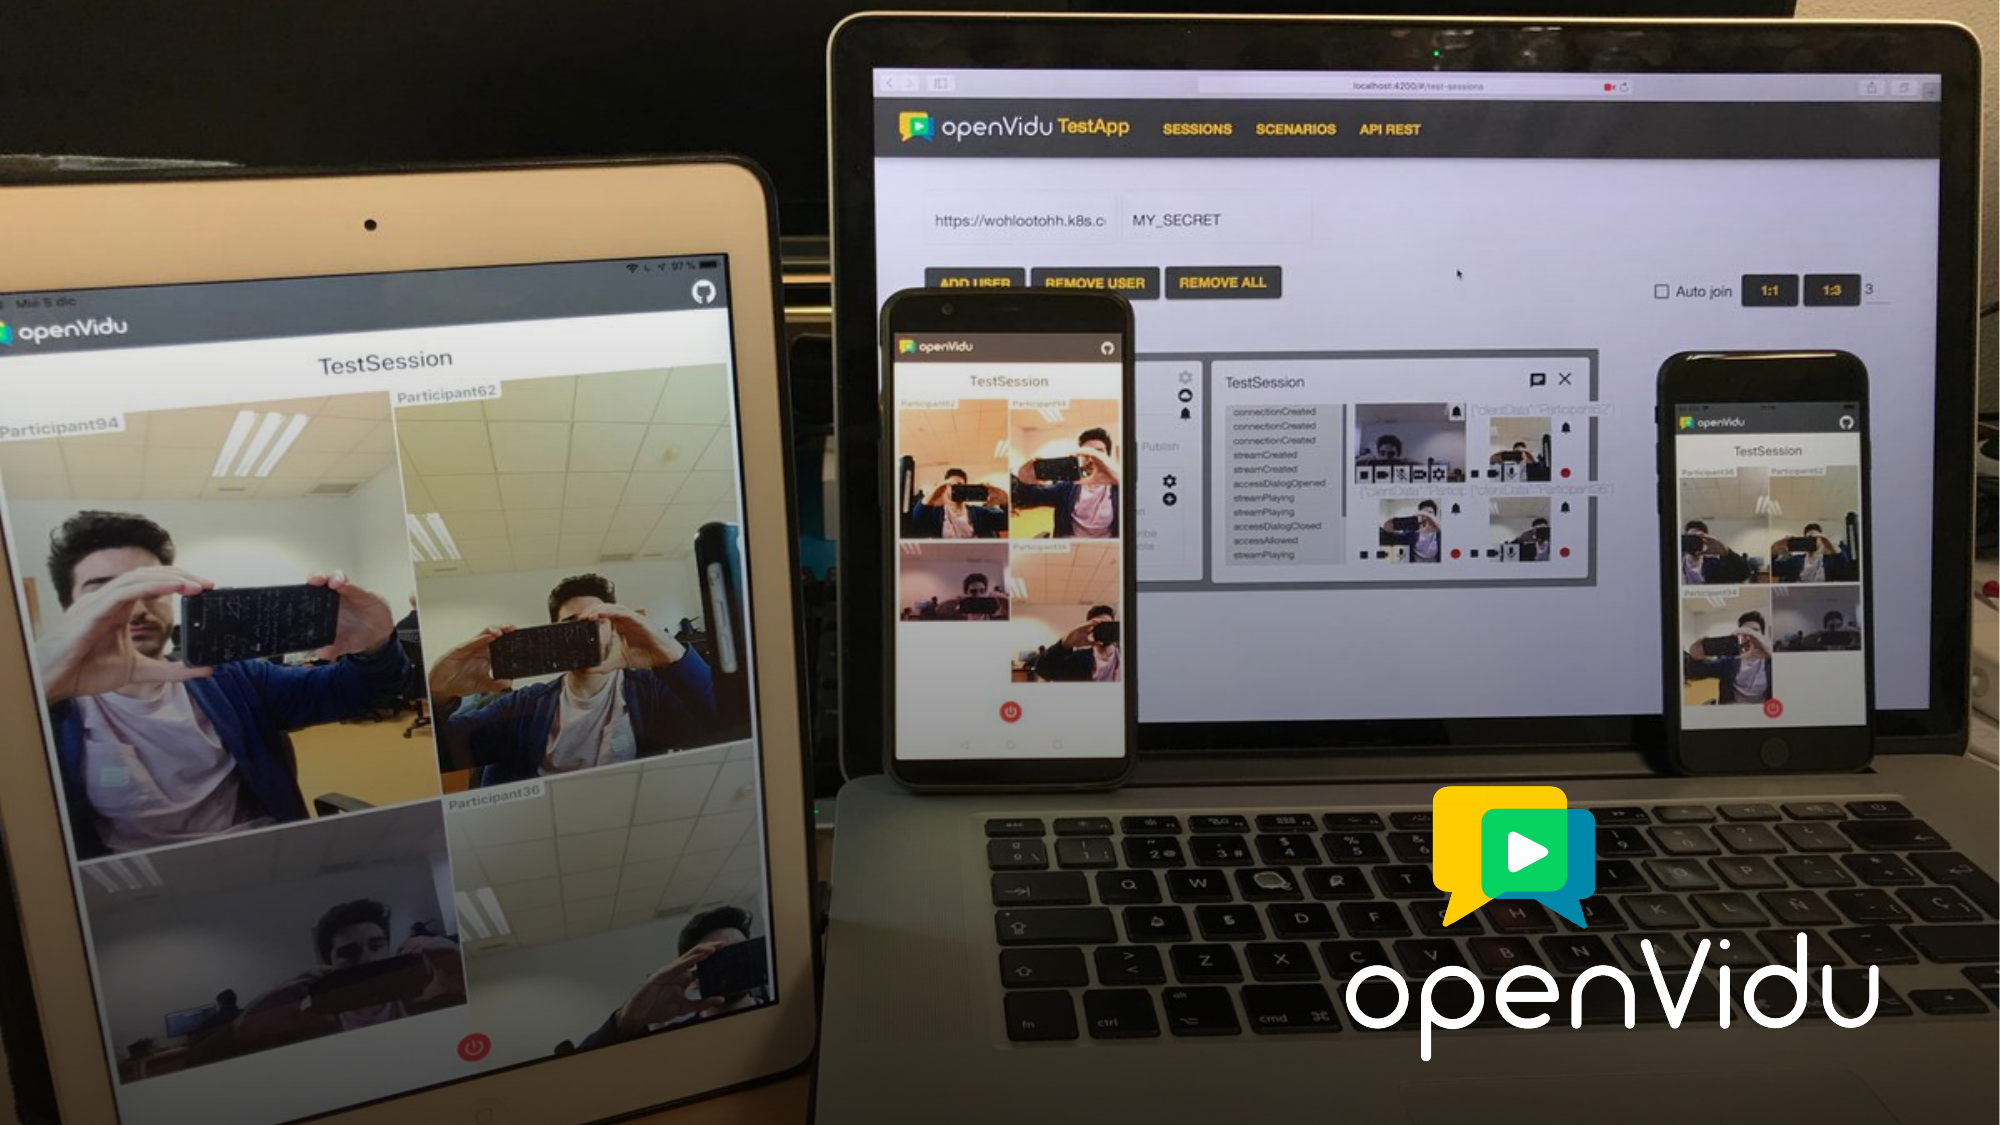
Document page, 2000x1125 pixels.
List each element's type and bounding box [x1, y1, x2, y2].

picture [1240, 684, 1984, 1125]
text_box [0, 200, 2000, 1125]
picture [0, 0, 2000, 200]
